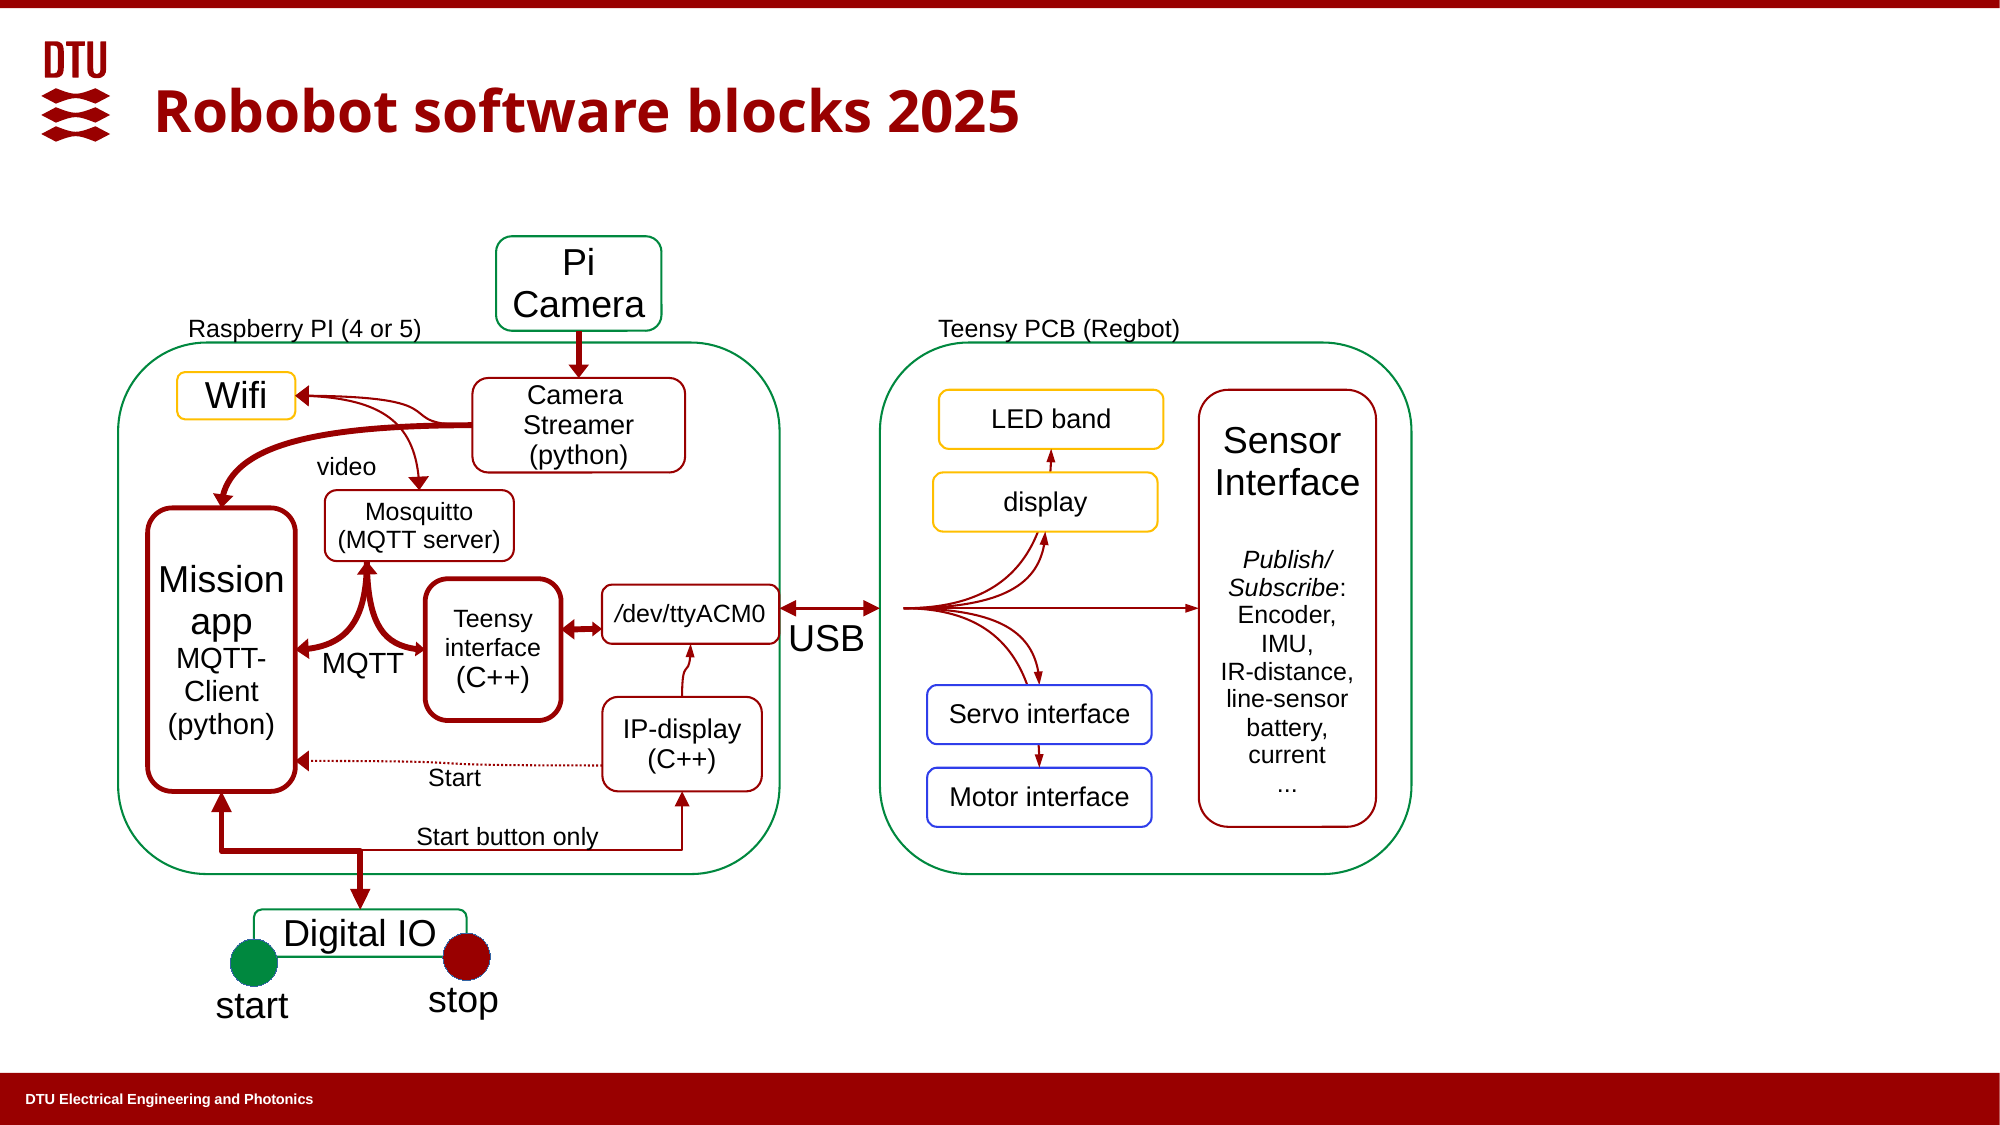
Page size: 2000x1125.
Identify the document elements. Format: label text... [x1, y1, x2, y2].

text_box LED band [938, 389, 1164, 449]
text_box [370, 342, 780, 648]
text_box Digital IO [253, 909, 467, 957]
text_box [223, 630, 690, 849]
text_box stop [413, 970, 556, 1028]
text_box Camera Streamer (python) [472, 377, 686, 473]
title Robobot software blocks 2025 [153, 70, 1642, 201]
text_box Sensor Interface Publish/ Subscribe: Encoder, IMU, IR-distance, line-sensor battery, current ... [1198, 389, 1377, 827]
text_box IP-display (C++) [602, 696, 762, 792]
text_box MQTT [399, 640, 420, 645]
text_box Mission app MQTT- Client (python) [147, 507, 296, 792]
text_box Pi Camera [496, 236, 662, 331]
text_box start [200, 976, 343, 1034]
text_box [118, 342, 577, 875]
text_box Teensy PCB (Regbot) [923, 307, 1196, 350]
text_box /dev/ttyACM0 [602, 584, 780, 644]
text_box Teensy interface (C++) [425, 578, 562, 721]
text_box Wifi [177, 372, 296, 420]
text_box Start [413, 755, 585, 799]
text_box [351, 399, 429, 424]
text_box Motor interface [927, 767, 1152, 827]
text_box Mosquitto (MQTT server) [324, 490, 514, 562]
text_box [363, 644, 780, 875]
text_box [343, 600, 385, 640]
text_box [224, 430, 418, 648]
text_box MQTT [307, 640, 420, 697]
text_box Servo interface [927, 685, 1152, 745]
text_box [230, 938, 278, 976]
text_box display [933, 472, 1158, 532]
text_box Start button only [401, 814, 626, 858]
text_box Raspberry PI (4 or 5) [173, 307, 438, 350]
text_box USB [773, 610, 880, 668]
text_box [442, 933, 491, 970]
text_box [879, 342, 1412, 875]
text_box MQTT [309, 640, 327, 645]
